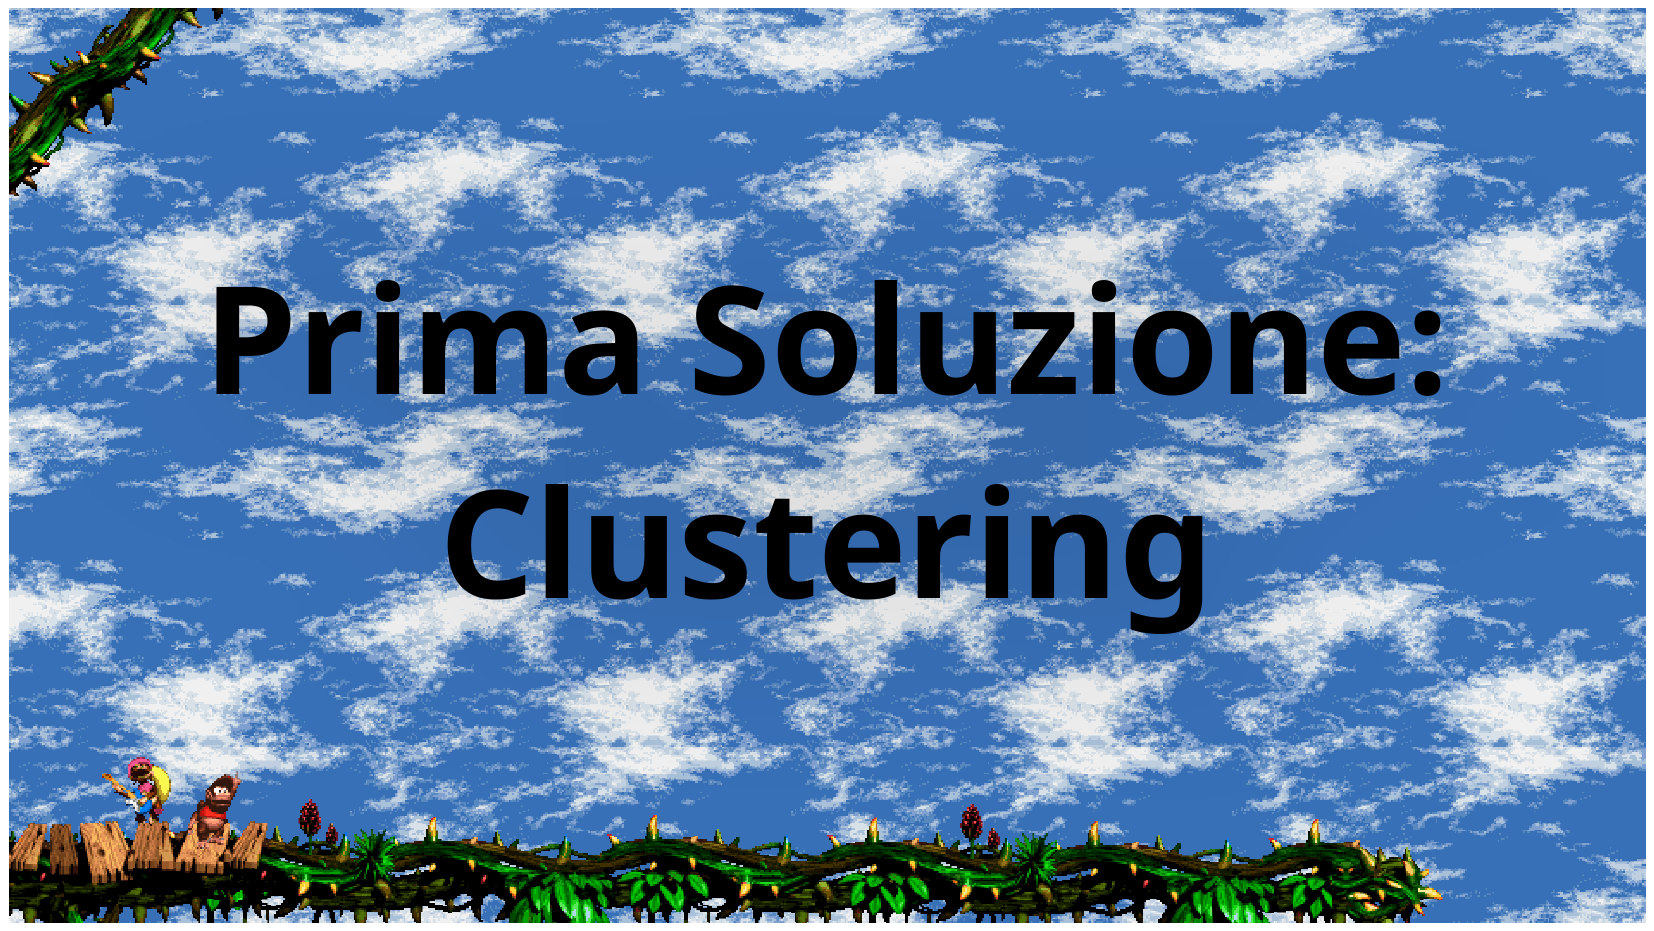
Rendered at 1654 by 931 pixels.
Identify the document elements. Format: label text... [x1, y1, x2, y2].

picture [0, 0, 1654, 931]
title Prima Soluzione: Clustering [82, 226, 1571, 650]
